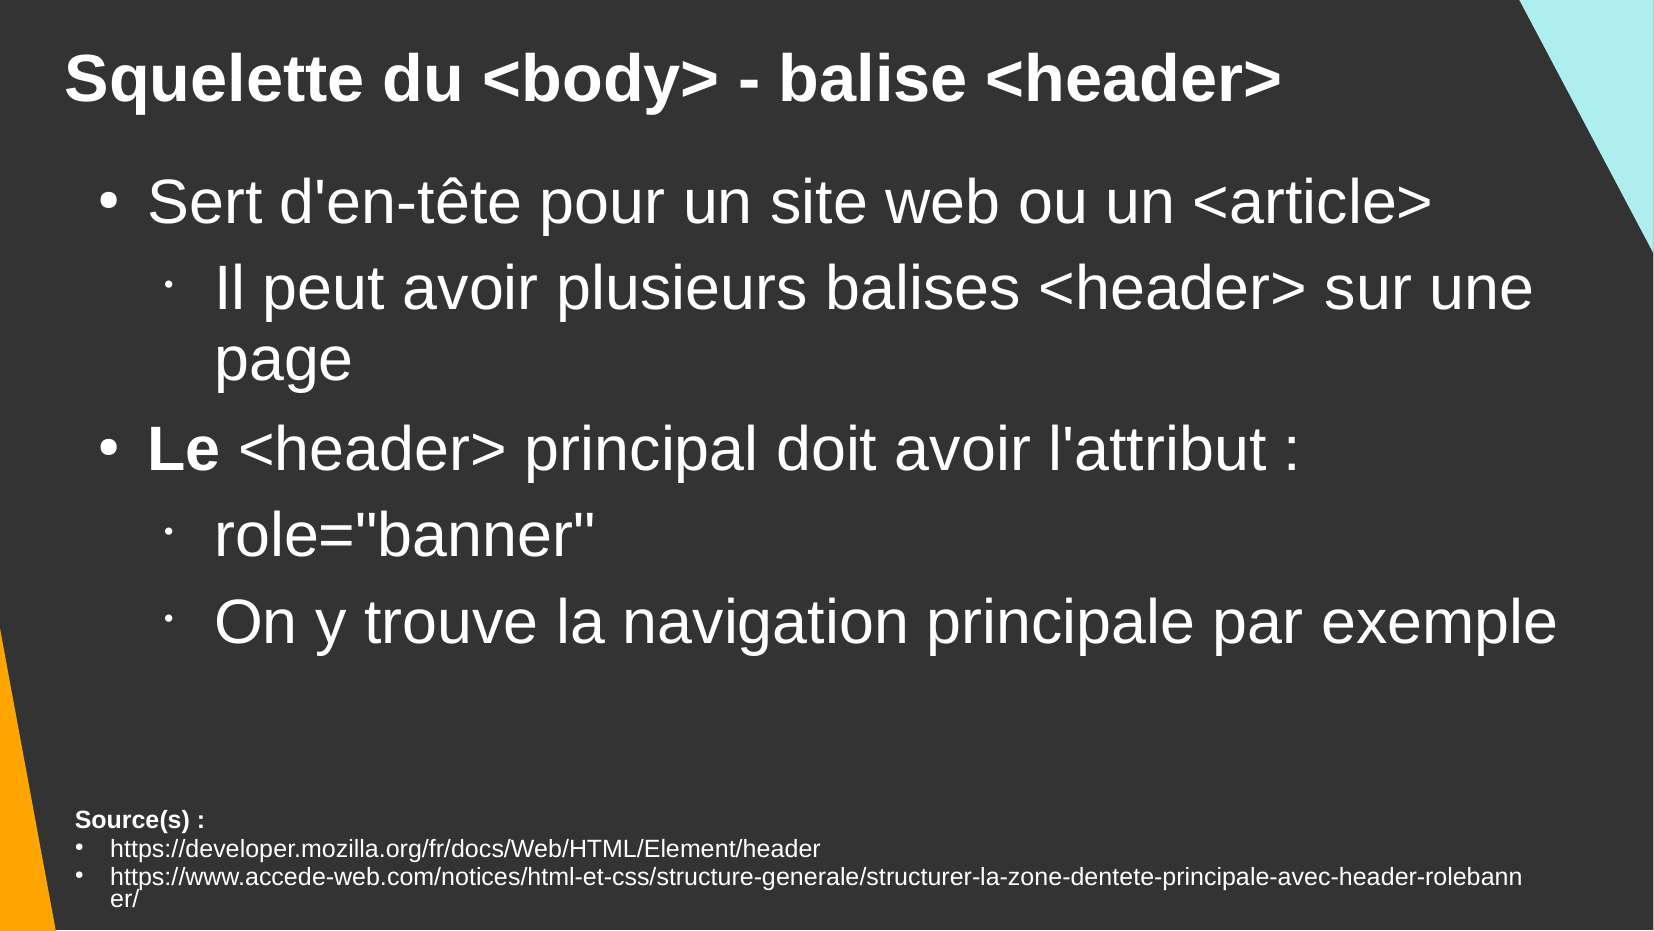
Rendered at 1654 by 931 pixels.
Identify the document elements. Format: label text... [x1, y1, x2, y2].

title Squelette du <body> - balise <header> [64, 40, 1553, 118]
text_box [1519, 0, 1654, 255]
list Sert d'en-tête pour un site web ou un <article> Il peut avoir plusieurs balises <header> sur une page Le <header> principal doit avoir l'attribut : role="banner" On y trouve la navigation principale par exemple [80, 166, 1636, 662]
text_box [0, 628, 56, 931]
text_box Source(s) : https://developer.mozilla.org/fr/docs/Web/HTML/Element/header https://www.accede-web.com/notices/html-et-css/structure-generale/structurer-la-zone-dentete-principale-avec-header-rolebanner/ [60, 798, 1546, 898]
